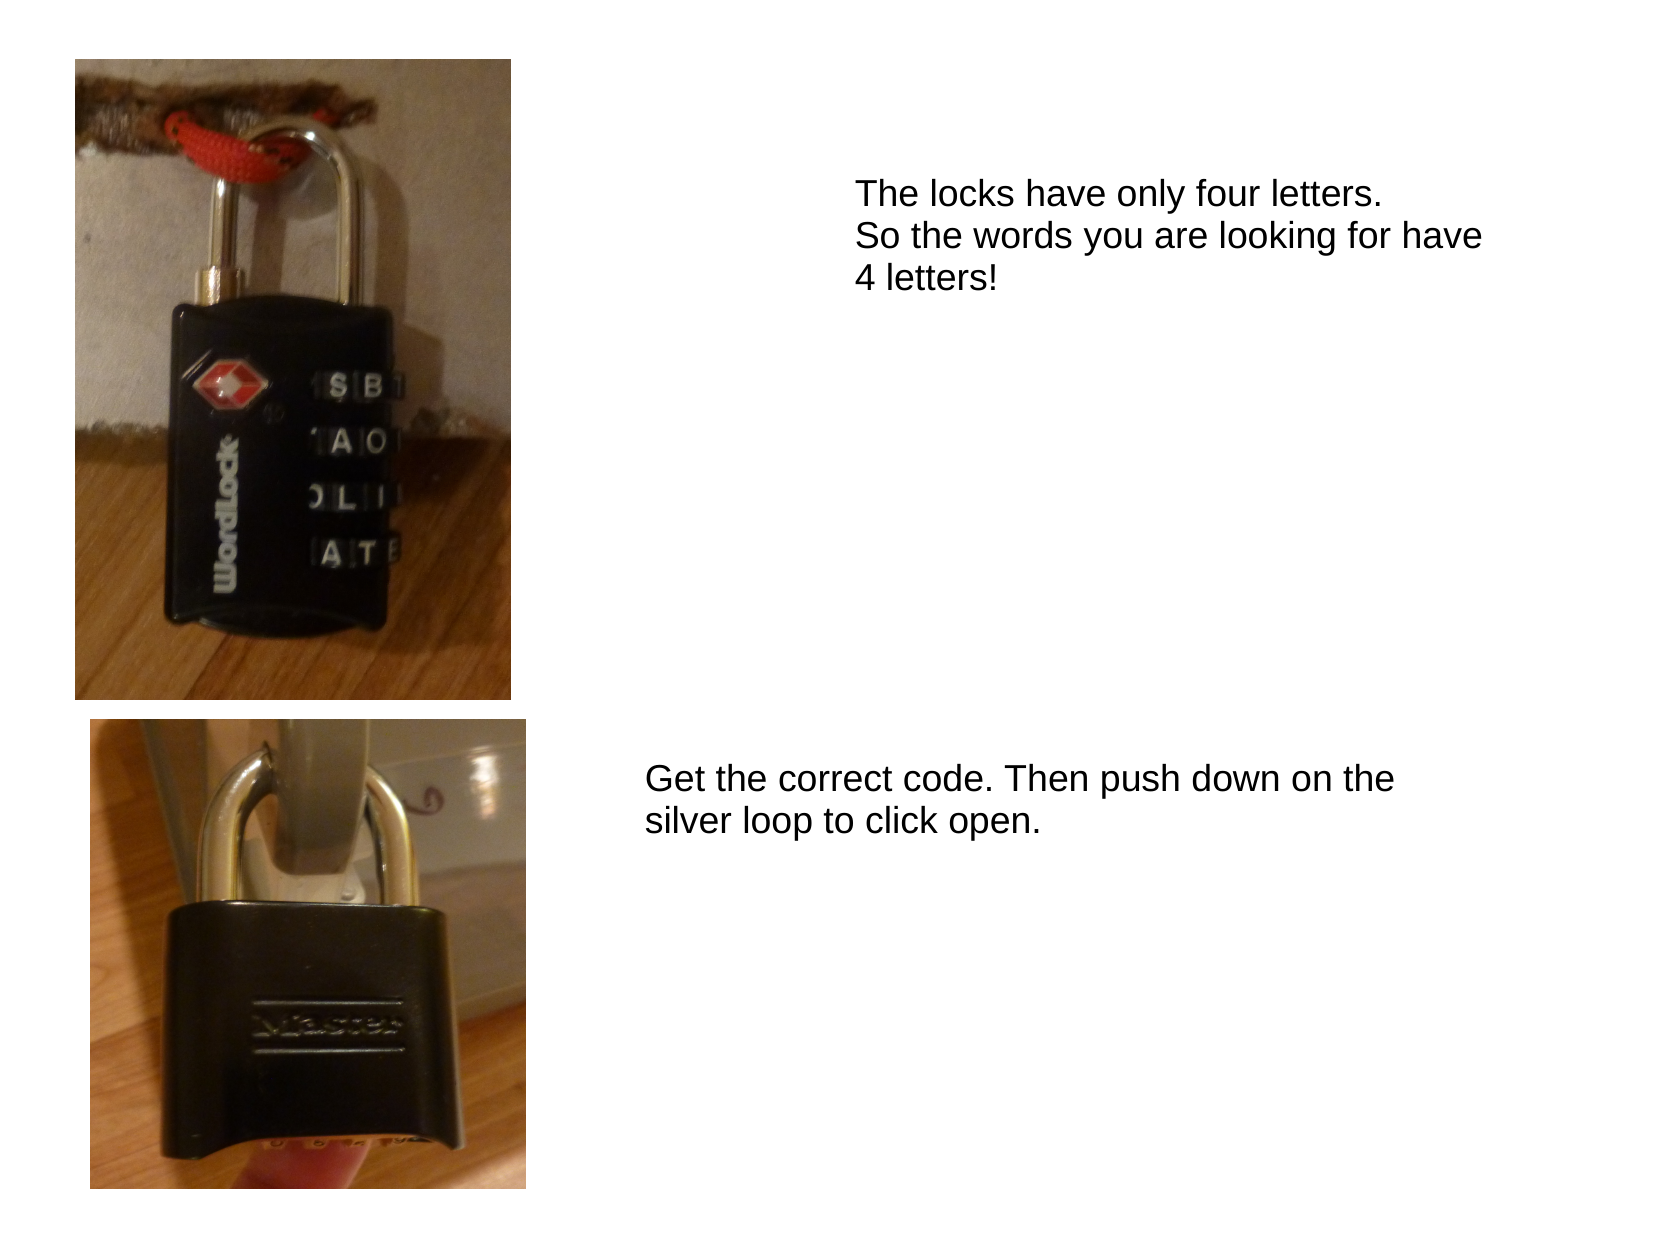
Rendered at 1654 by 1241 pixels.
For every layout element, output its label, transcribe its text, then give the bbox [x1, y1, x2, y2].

text_box The locks have only four letters. So the words you are looking for have 4 letters! [840, 165, 1509, 305]
picture [75, 59, 511, 700]
text_box Get the correct code. Then push down on the silver loop to click open. [630, 750, 1441, 848]
picture [90, 719, 526, 1190]
